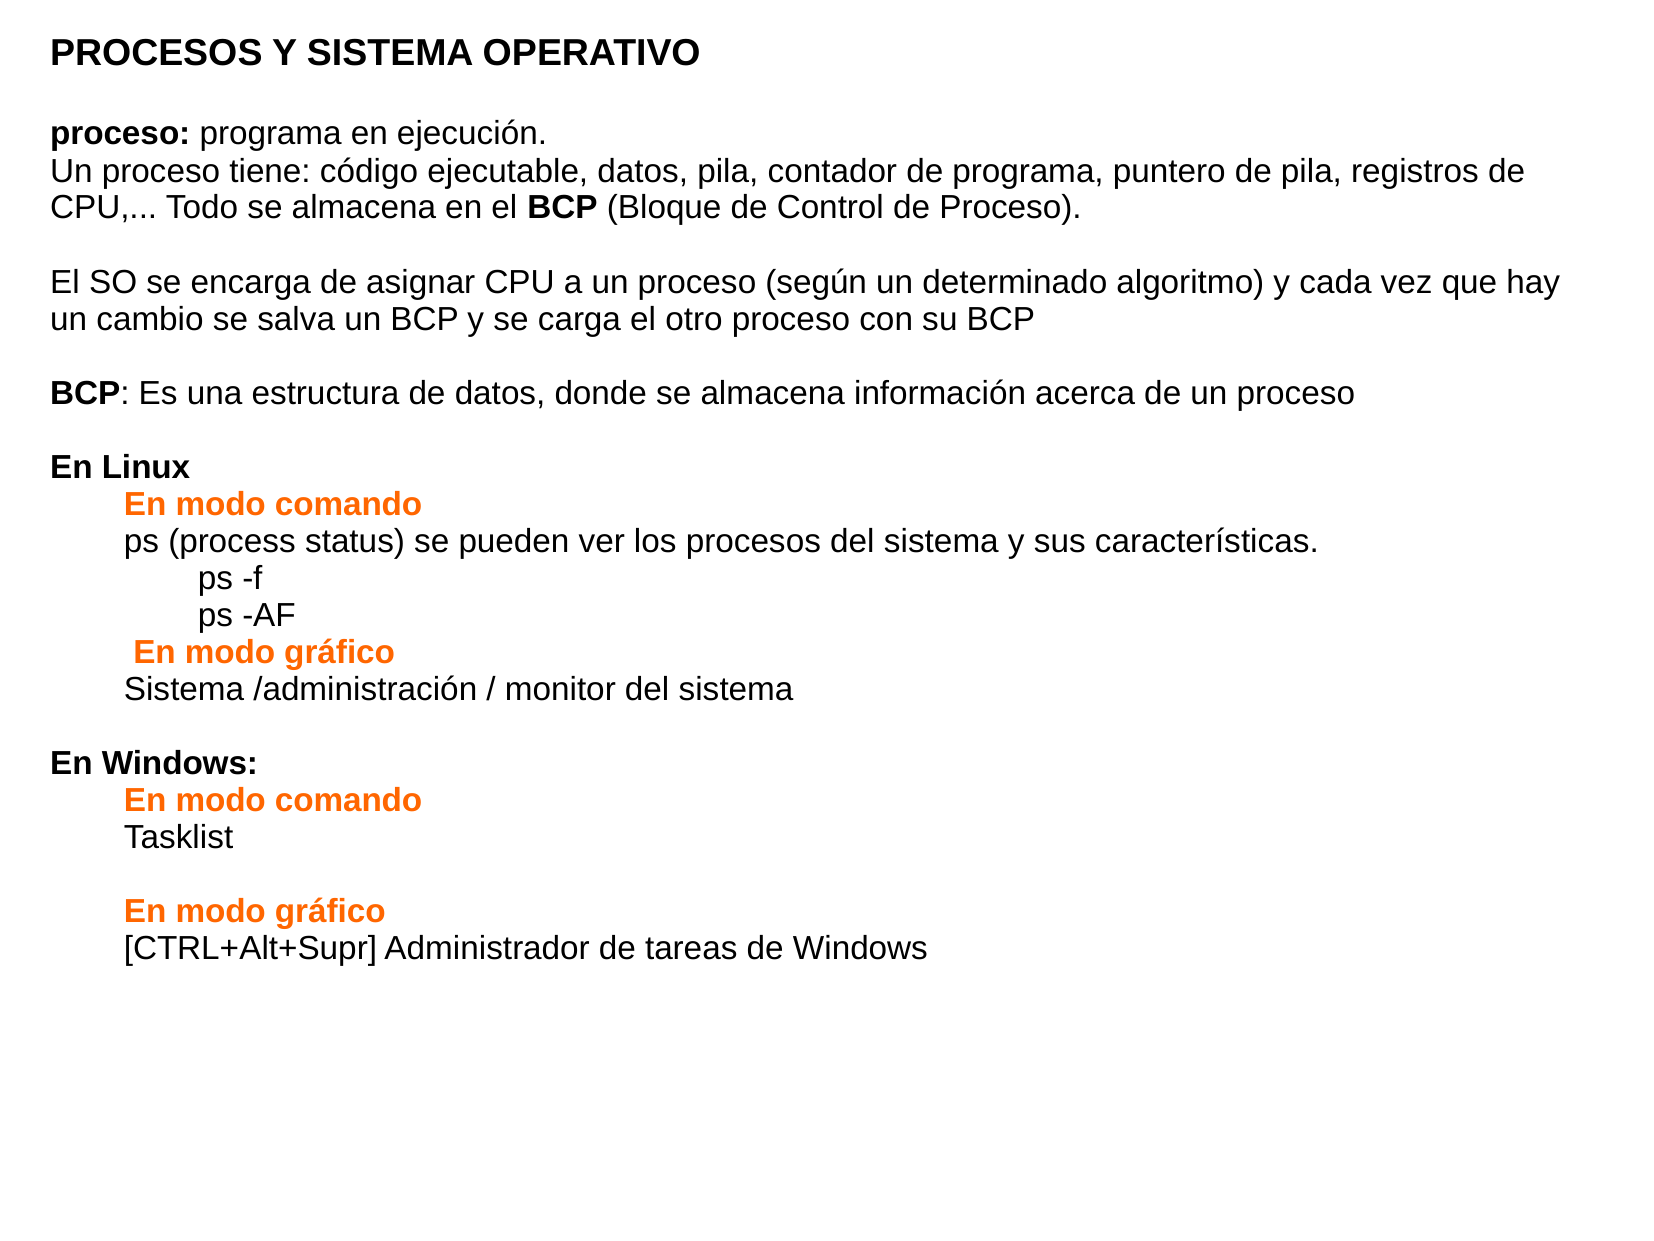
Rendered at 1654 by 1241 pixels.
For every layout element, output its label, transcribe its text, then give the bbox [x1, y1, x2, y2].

text_box PROCESOS Y SISTEMA OPERATIVO proceso: programa en ejecución. Un proceso tiene: código ejecutable, datos, pila, contador de programa, puntero de pila, registros de CPU,... Todo se almacena en el BCP (Bloque de Control de Proceso). El SO se encarga de asignar CPU a un proceso (según un determinado algoritmo) y cada vez que hay un cambio se salva un BCP y se carga el otro proceso con su BCP BCP: Es una estructura de datos, donde se almacena información acerca de un proceso En Linux En modo comando ps (process status) se pueden ver los procesos del sistema y sus características. ps -f ps -AF En modo gráfico Sistema /administración / monitor del sistema En Windows: En modo comando Tasklist En modo gráfico [CTRL+Alt+Supr] Administrador de tareas de Windows [35, 23, 1595, 1104]
